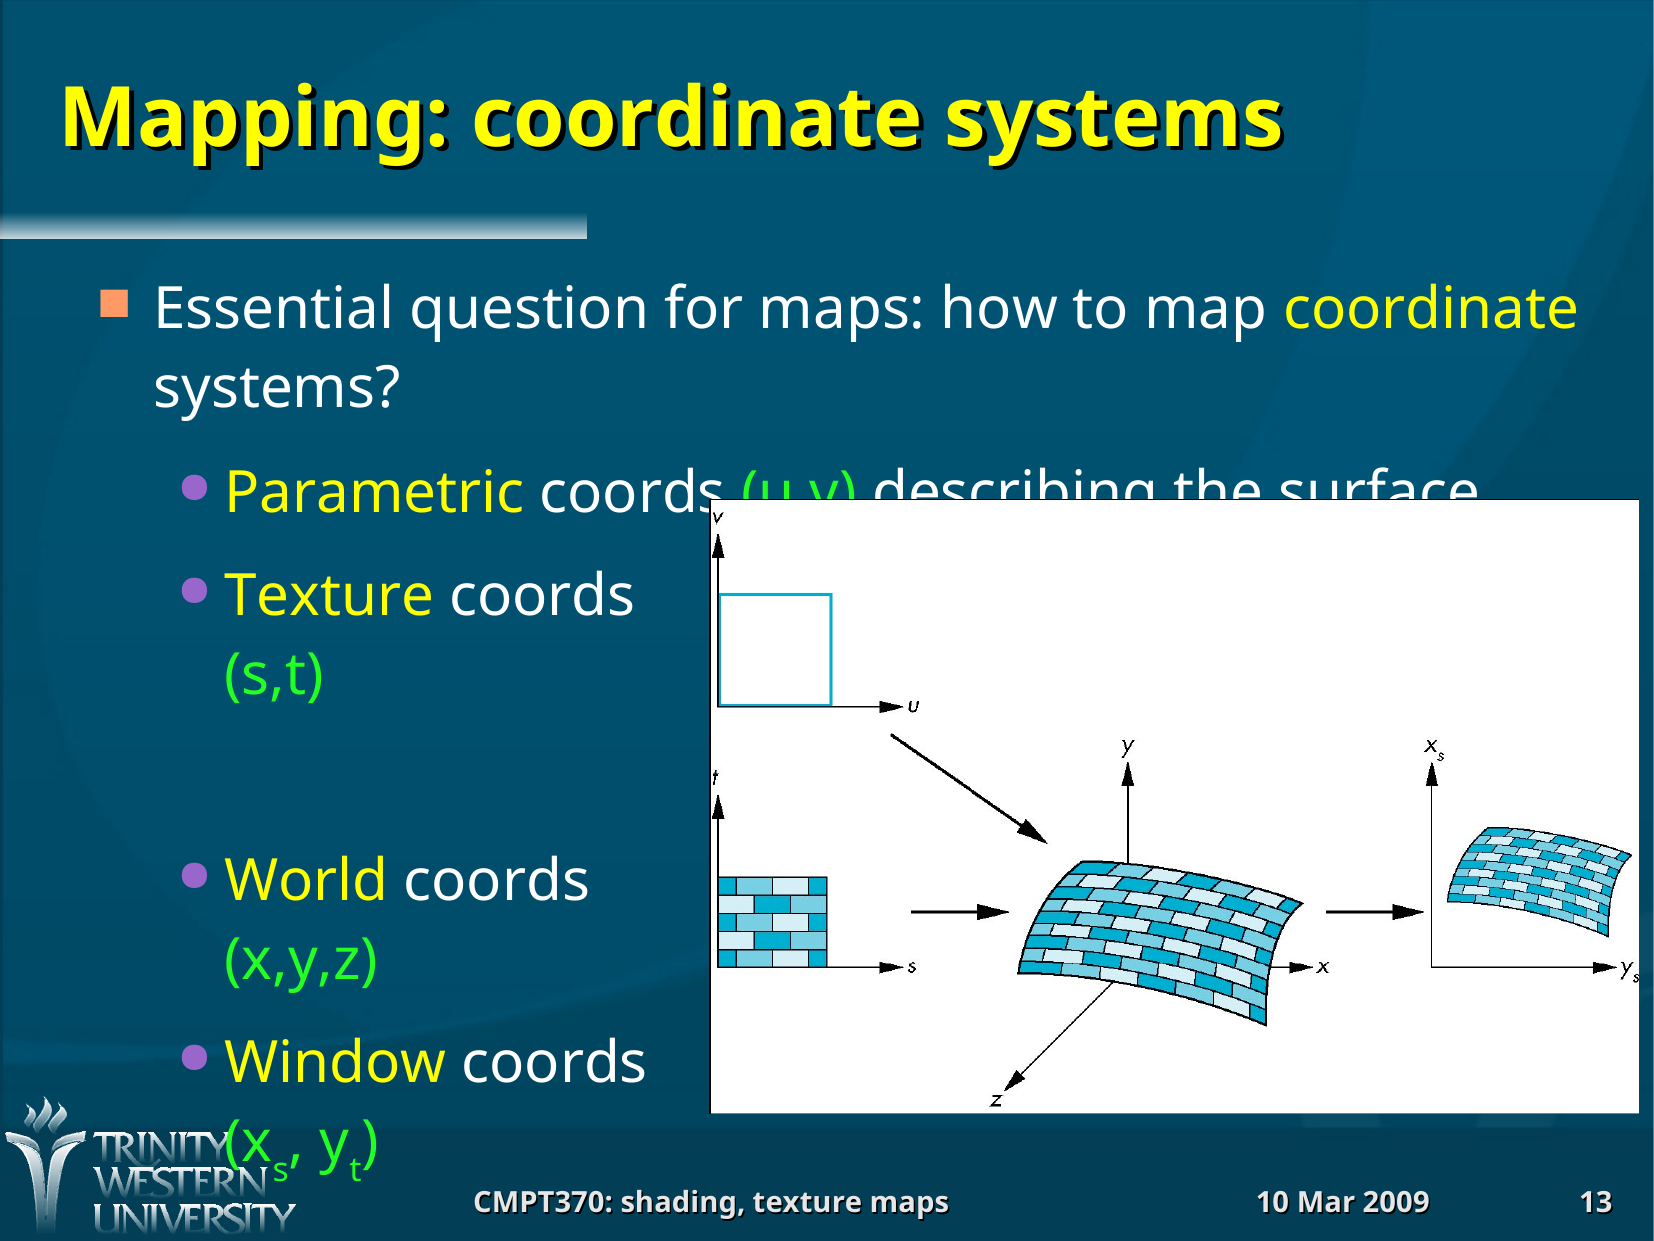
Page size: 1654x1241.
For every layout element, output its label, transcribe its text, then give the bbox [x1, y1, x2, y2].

picture [709, 499, 1654, 1126]
list Essential question for maps: how to map coordinate systems? Parametric coords (u,v) describing the surface Texture coords (s,t) World coords (x,y,z) Window coords (xs, yt) [82, 266, 1613, 1109]
picture [0, 233, 586, 238]
picture [38, 1227, 54, 1232]
title Mapping: coordinate systems [59, 19, 1548, 208]
picture [0, 214, 586, 232]
